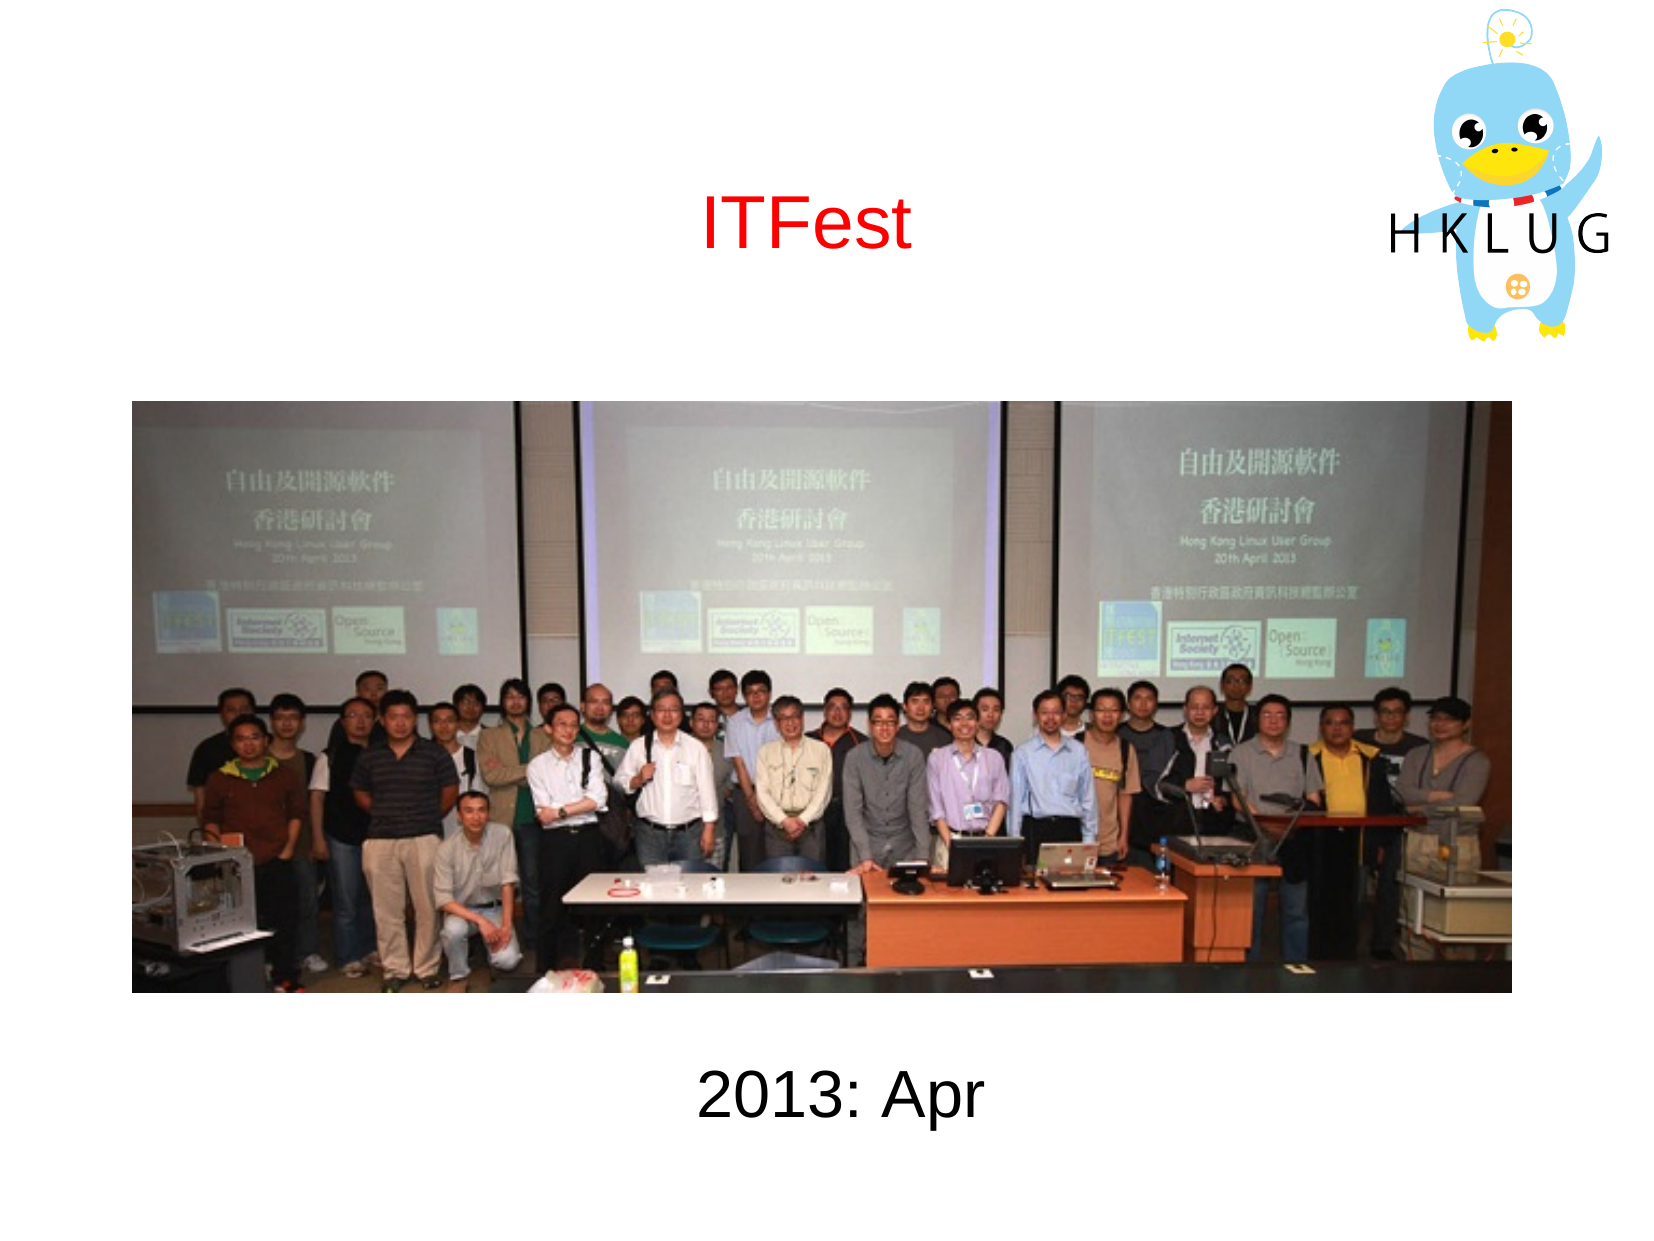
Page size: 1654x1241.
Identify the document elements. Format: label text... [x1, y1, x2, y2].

picture [1370, 0, 1651, 355]
text_box ITFest [68, 129, 1565, 308]
picture [132, 401, 1512, 993]
text_box 2013: Apr [107, 1057, 1575, 1139]
